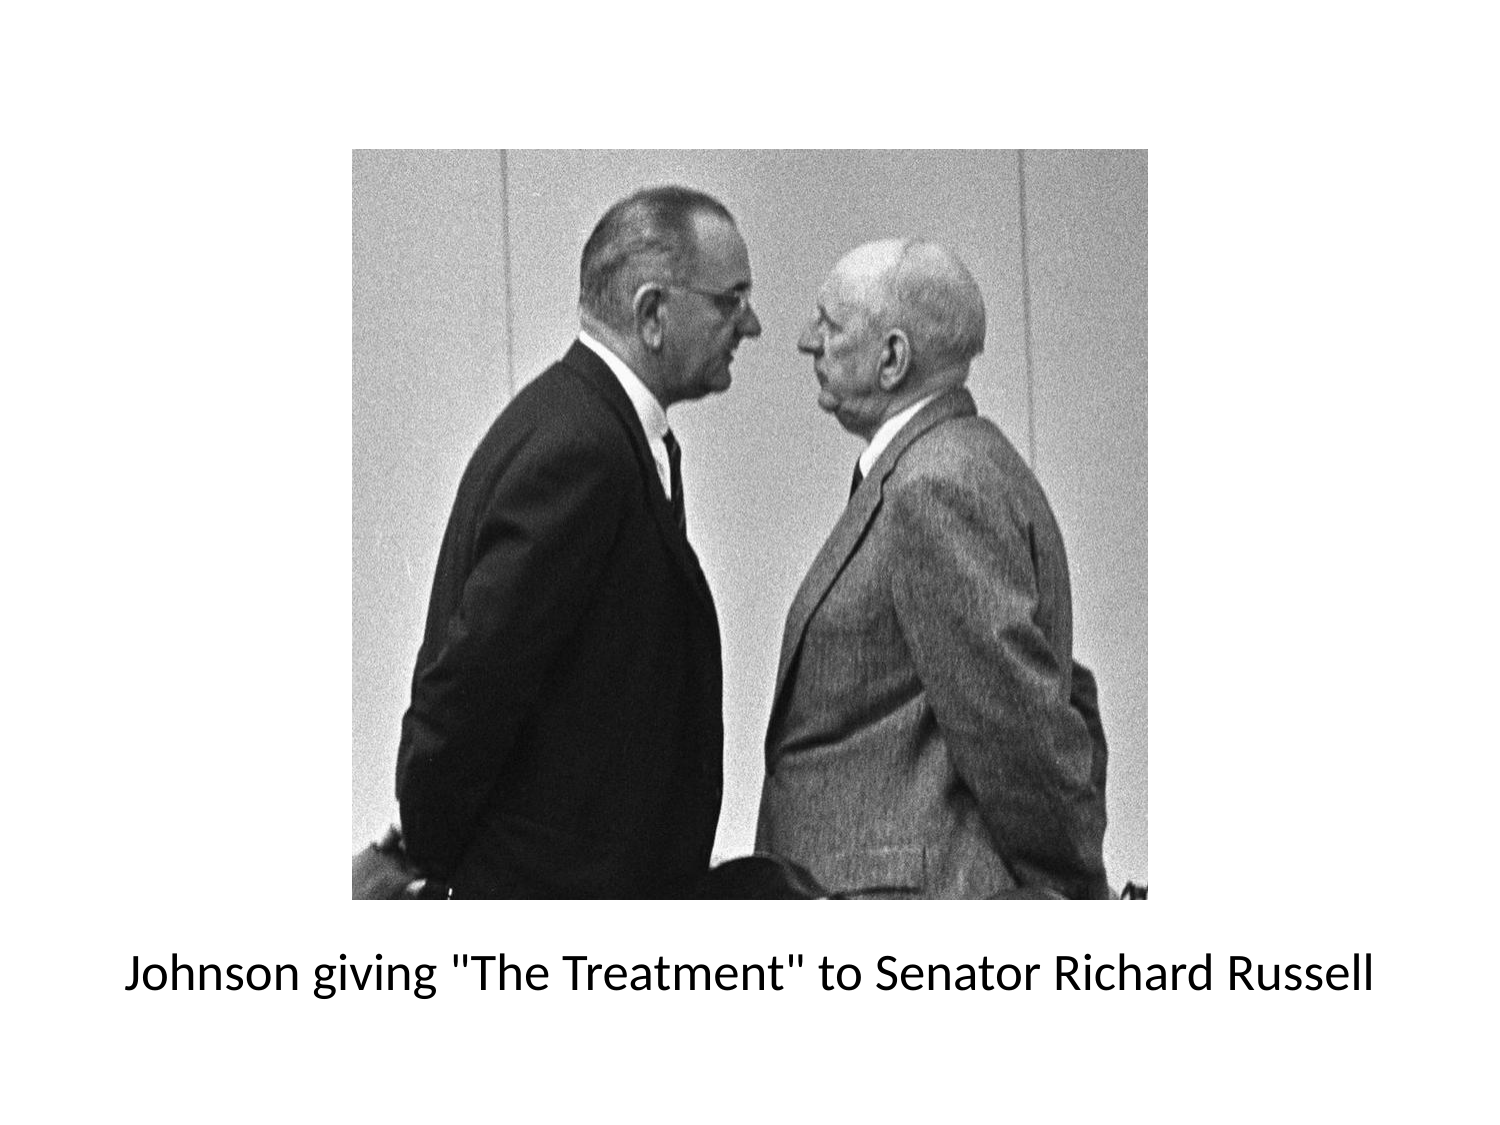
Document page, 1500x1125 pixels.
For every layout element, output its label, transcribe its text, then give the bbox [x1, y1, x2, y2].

picture [352, 149, 1148, 900]
text_box Johnson giving "The Treatment" to Senator Richard Russell [109, 930, 1391, 1009]
